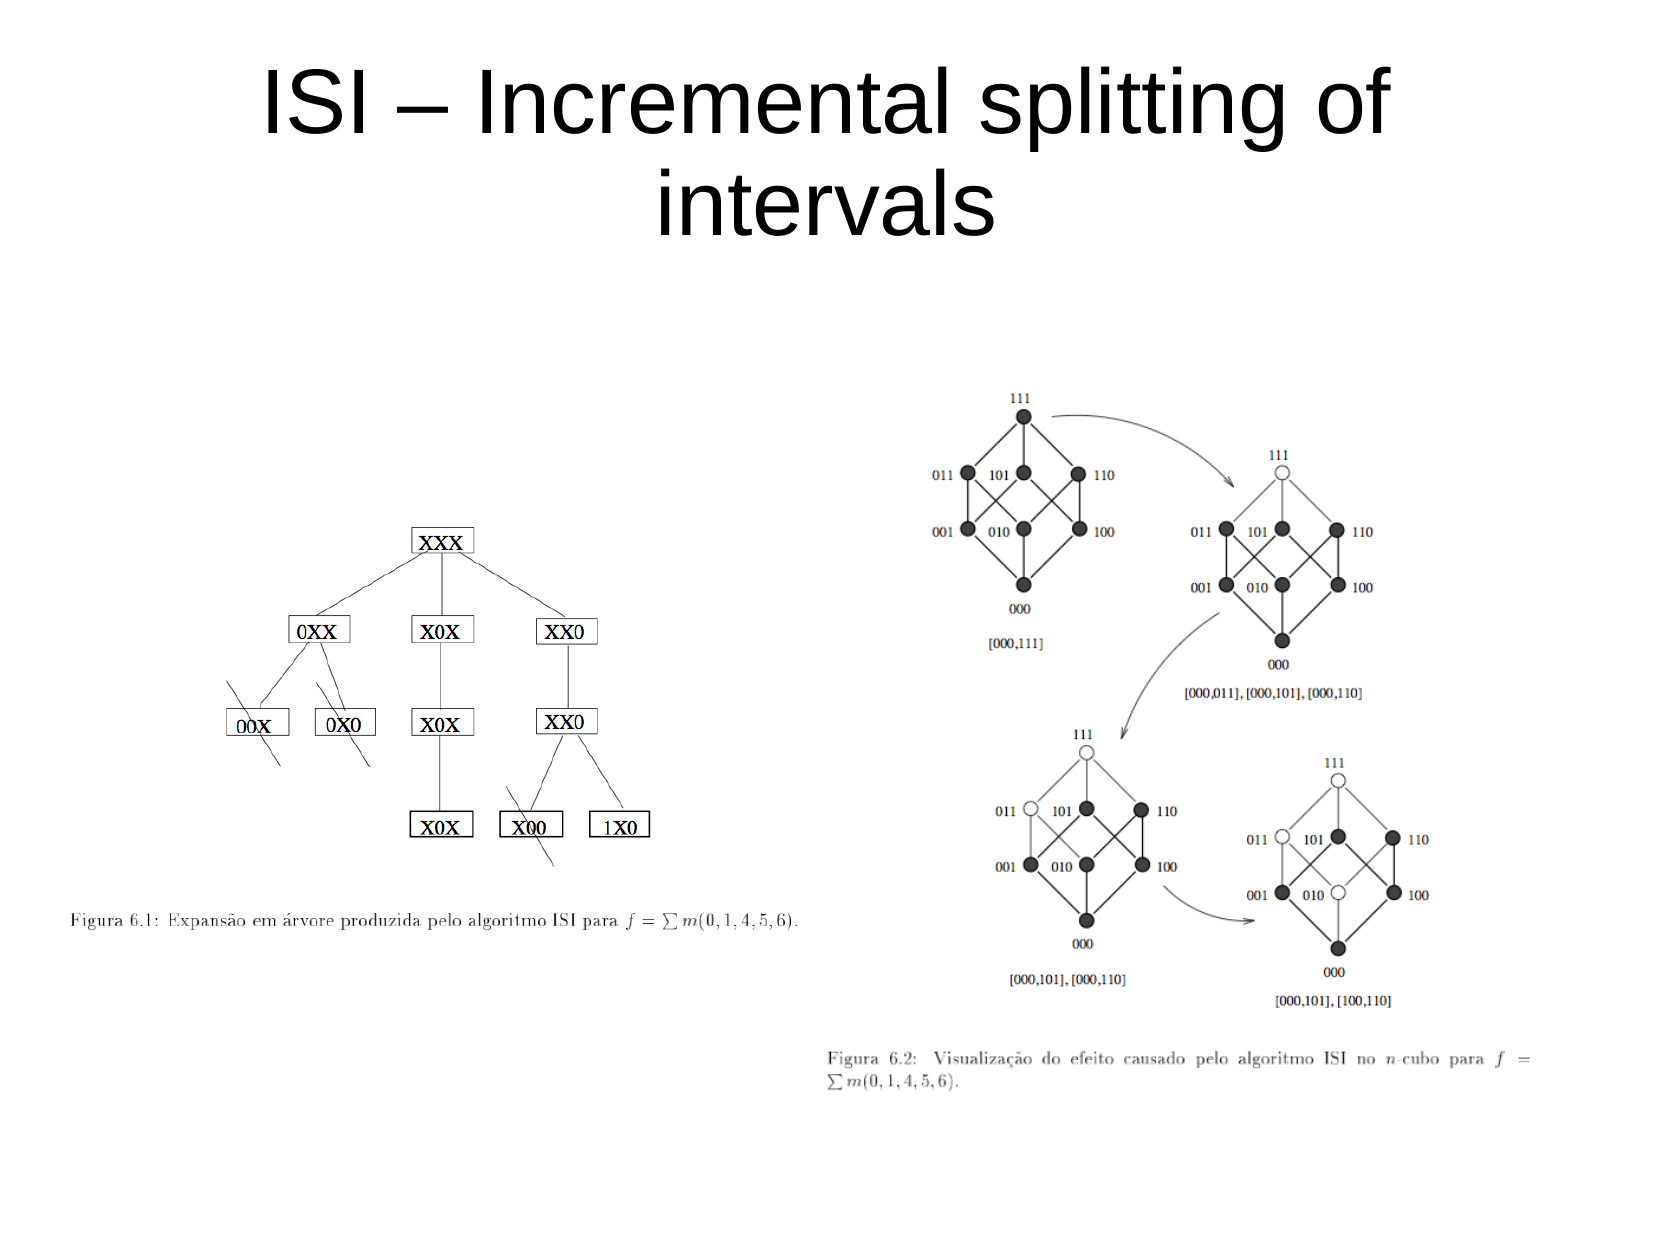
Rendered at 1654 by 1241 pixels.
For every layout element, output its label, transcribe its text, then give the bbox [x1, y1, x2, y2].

picture [35, 318, 1571, 1118]
title ISI – Incremental splitting of intervals [82, 49, 1571, 257]
